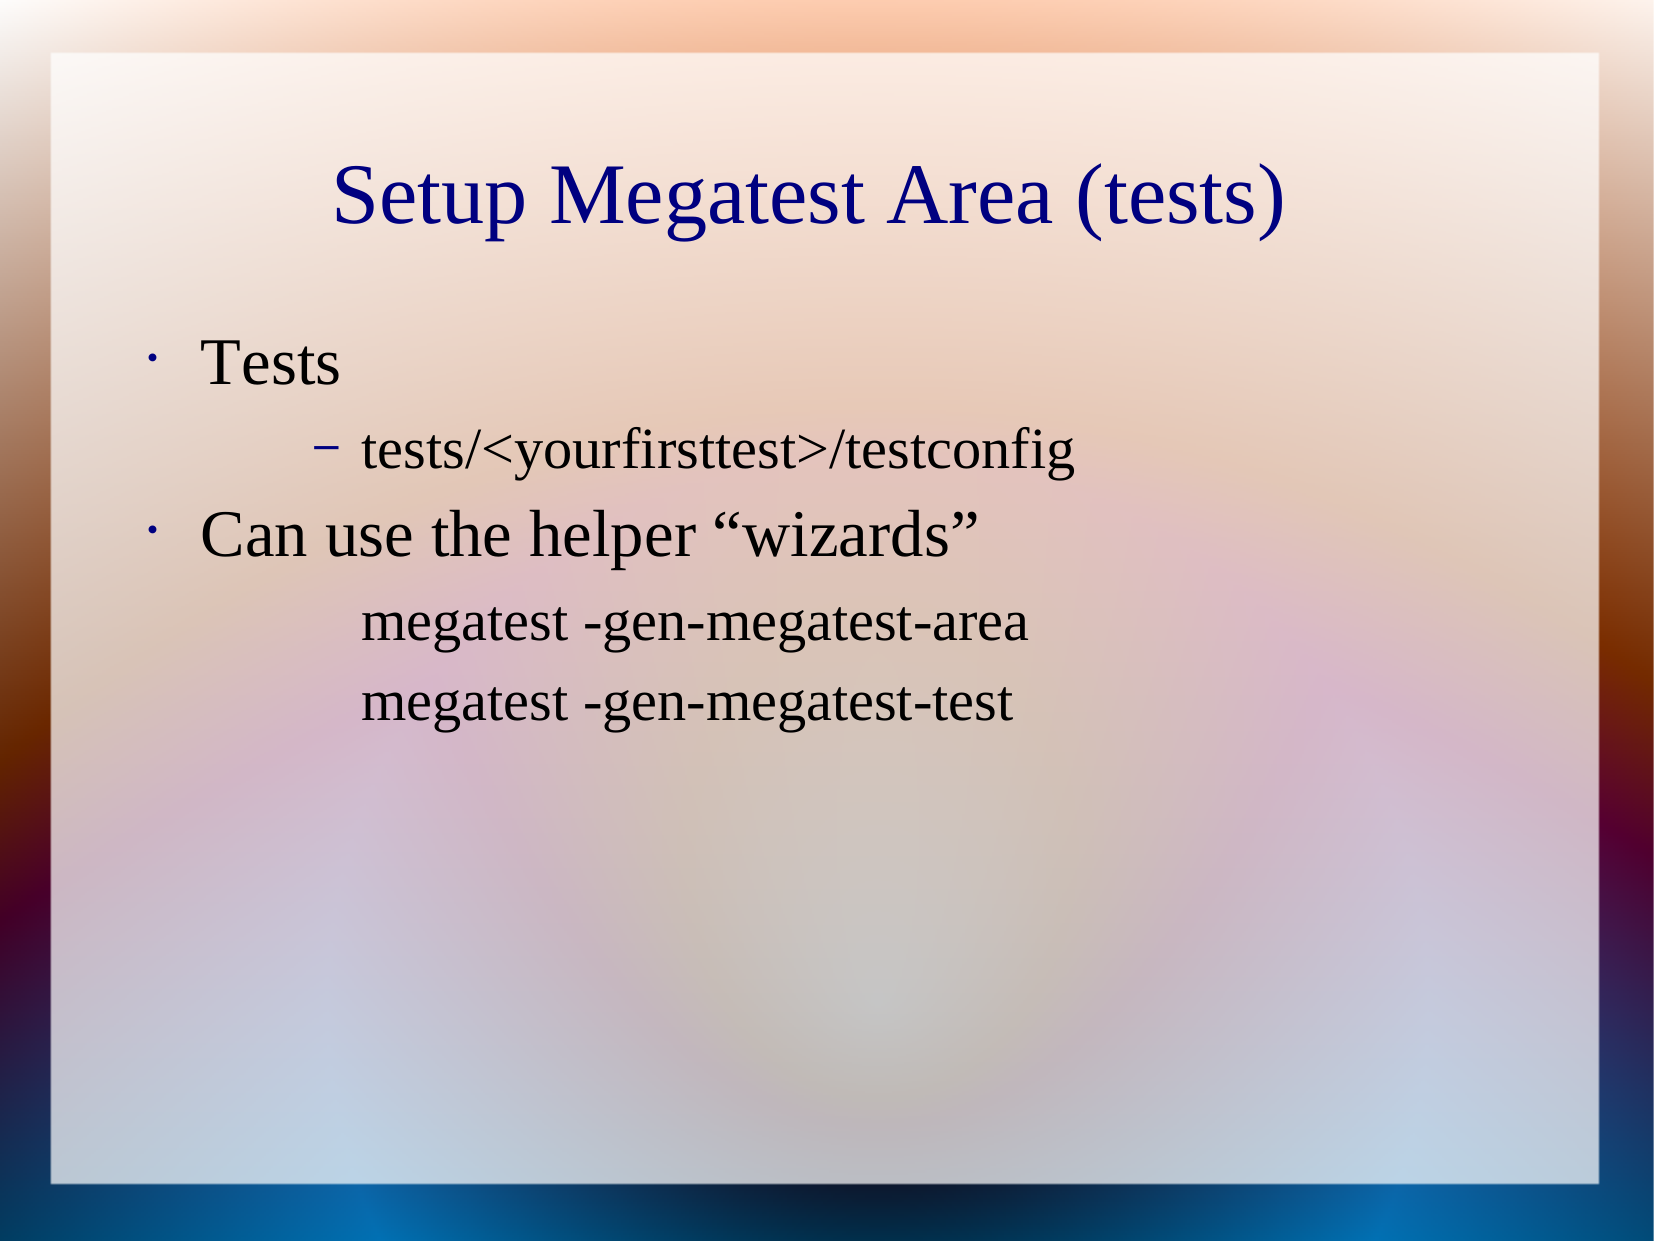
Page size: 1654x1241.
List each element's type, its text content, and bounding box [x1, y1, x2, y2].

picture [0, 0, 1654, 1241]
list Tests tests/<yourfirsttest>/testconfig Can use the helper “wizards” megatest -gen-megatest-area megatest -gen-megatest-test [129, 324, 1489, 1045]
title Setup Megatest Area (tests) [82, 90, 1536, 298]
